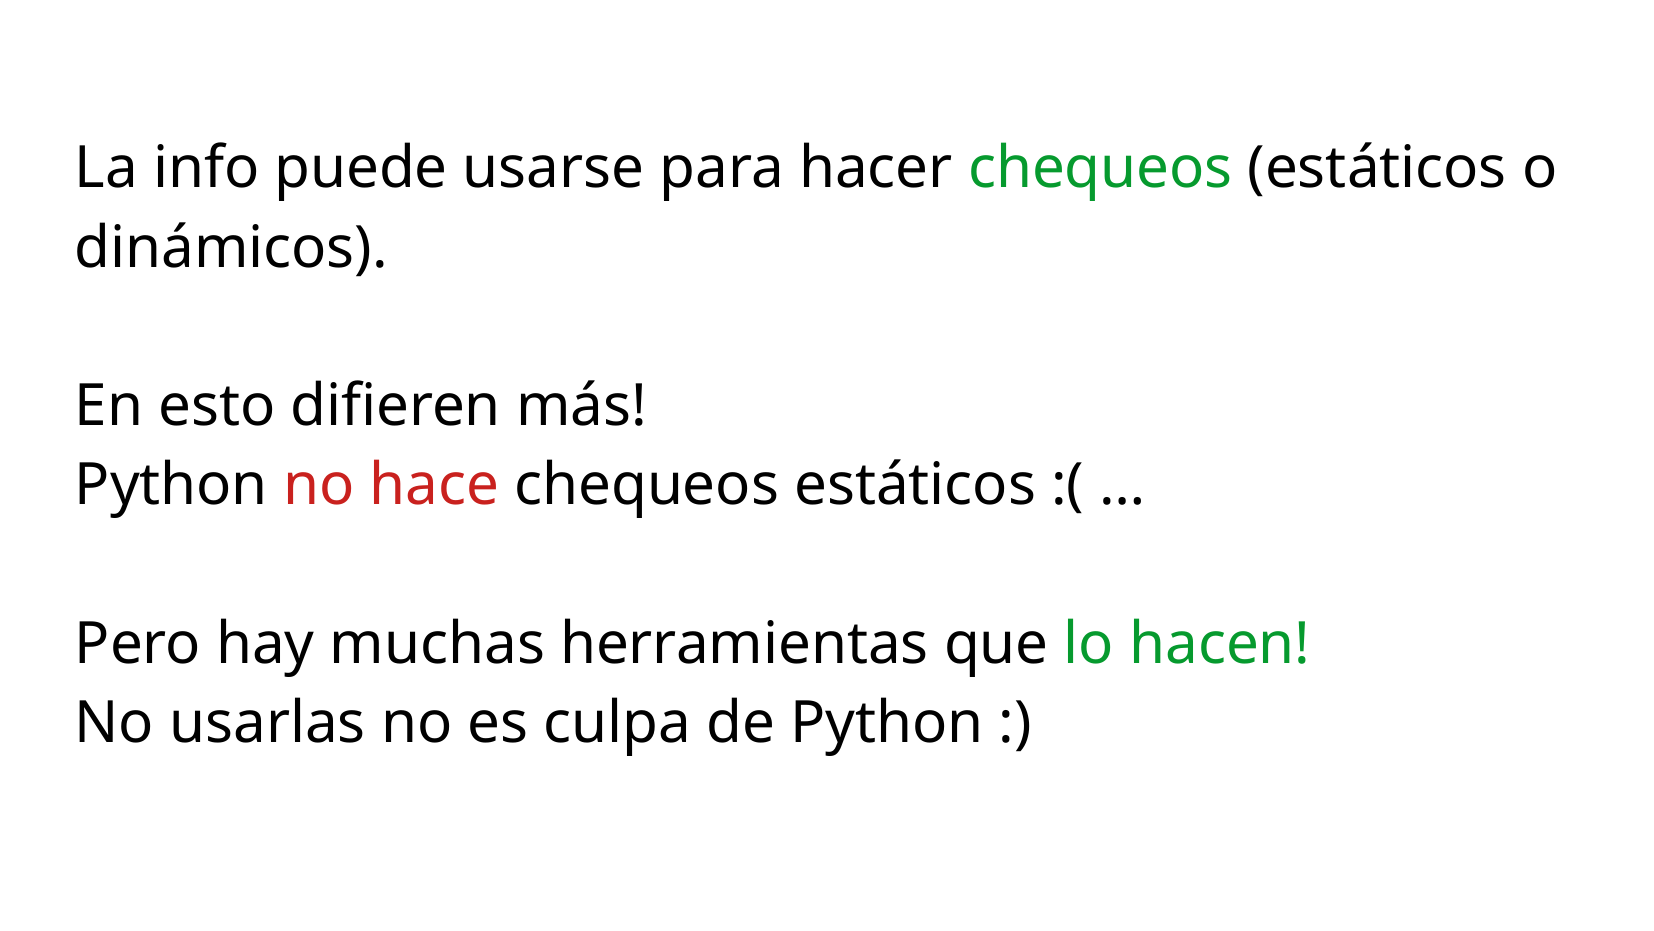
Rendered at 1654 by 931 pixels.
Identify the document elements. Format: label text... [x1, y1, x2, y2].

text_box La info puede usarse para hacer chequeos (estáticos o dinámicos). En esto difieren más! Python no hace chequeos estáticos :( … Pero hay muchas herramientas que lo hacen! No usarlas no es culpa de Python :) [60, 118, 1606, 794]
